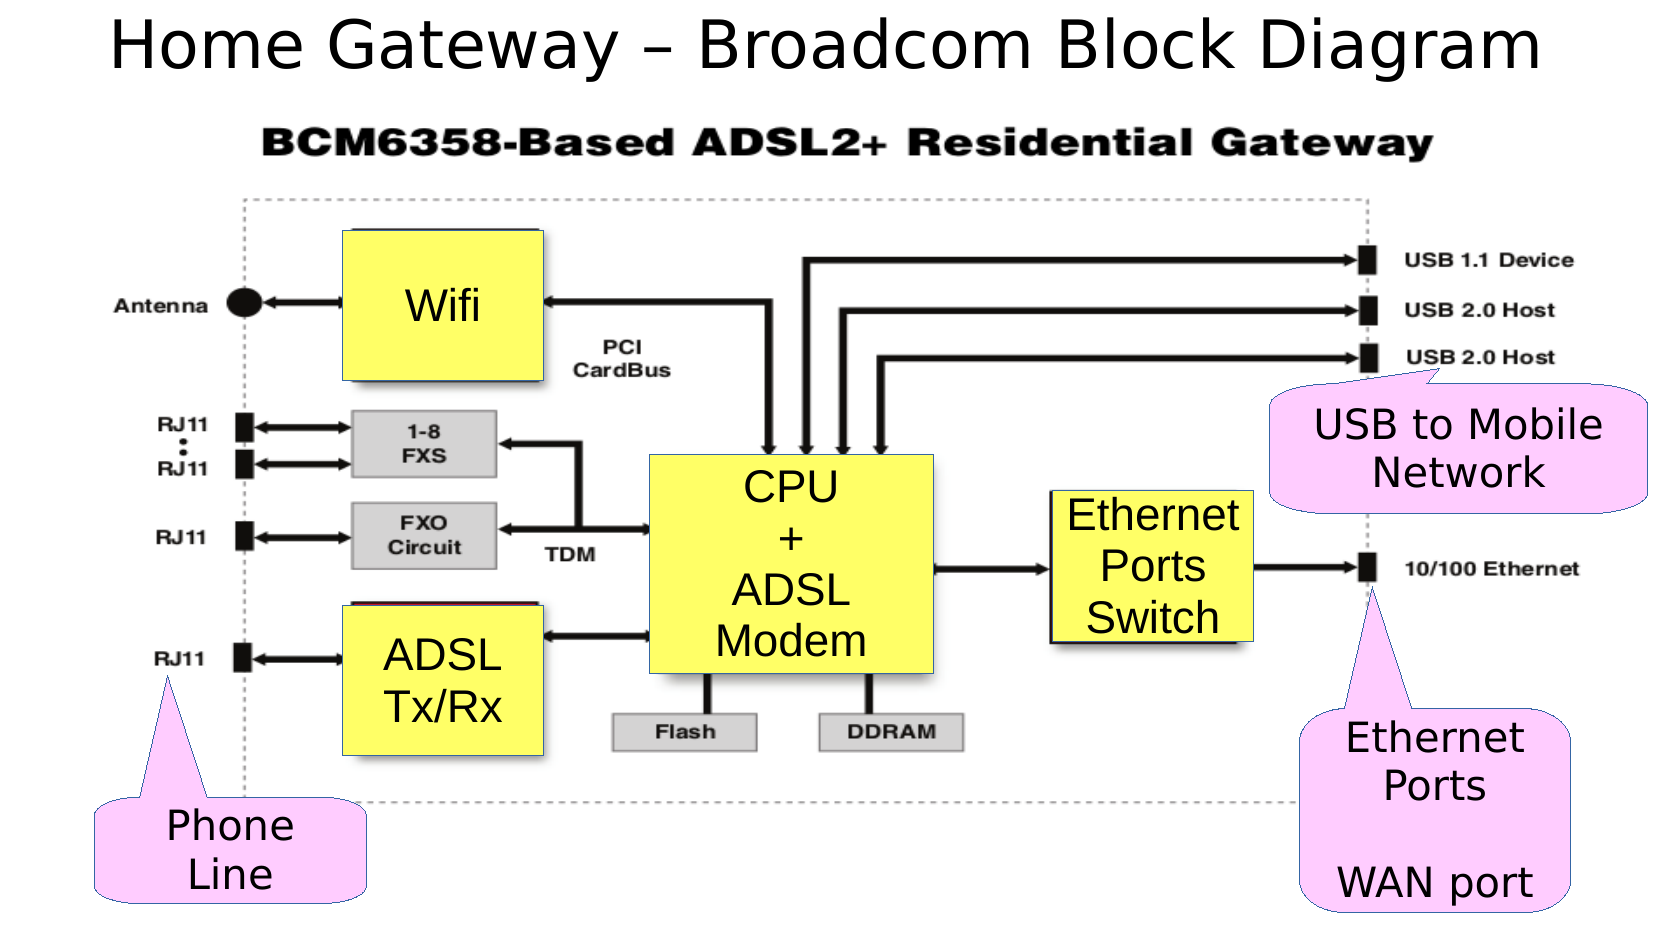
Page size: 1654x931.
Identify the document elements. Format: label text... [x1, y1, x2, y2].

text_box Ethernet Ports Switch [1052, 490, 1254, 642]
text_box CPU + ADSL Modem [649, 454, 934, 674]
picture [82, 97, 1607, 833]
text_box Phone Line [94, 675, 367, 904]
text_box ADSL Tx/Rx [342, 605, 544, 756]
text_box USB to Mobile Network [1269, 368, 1648, 514]
text_box Ethernet Ports WAN port [1299, 586, 1571, 913]
title Home Gateway – Broadcom Block Diagram [82, 6, 1571, 85]
text_box Wifi [342, 230, 544, 381]
